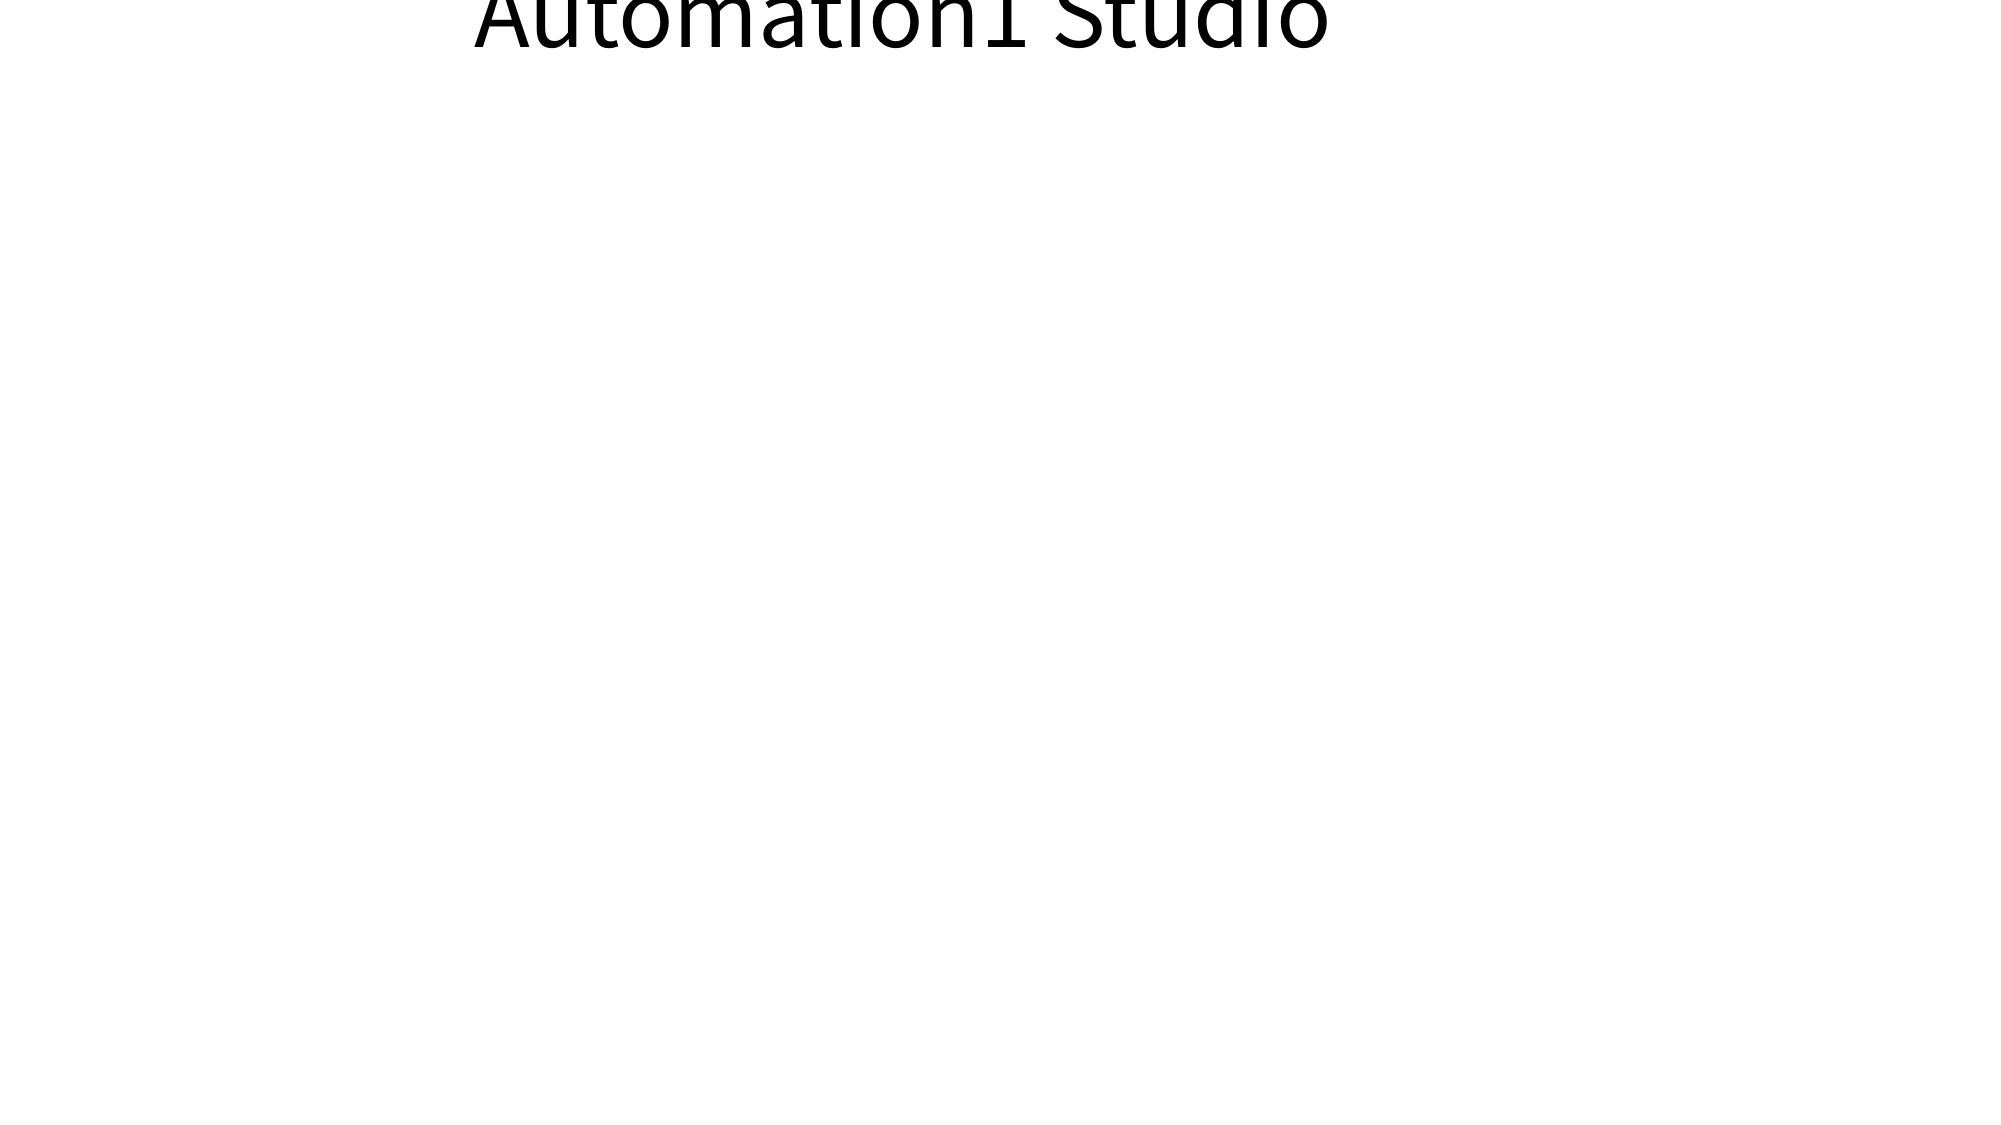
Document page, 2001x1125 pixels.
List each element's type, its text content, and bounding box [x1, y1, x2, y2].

title Automation1 Studio [459, 0, 2000, 179]
